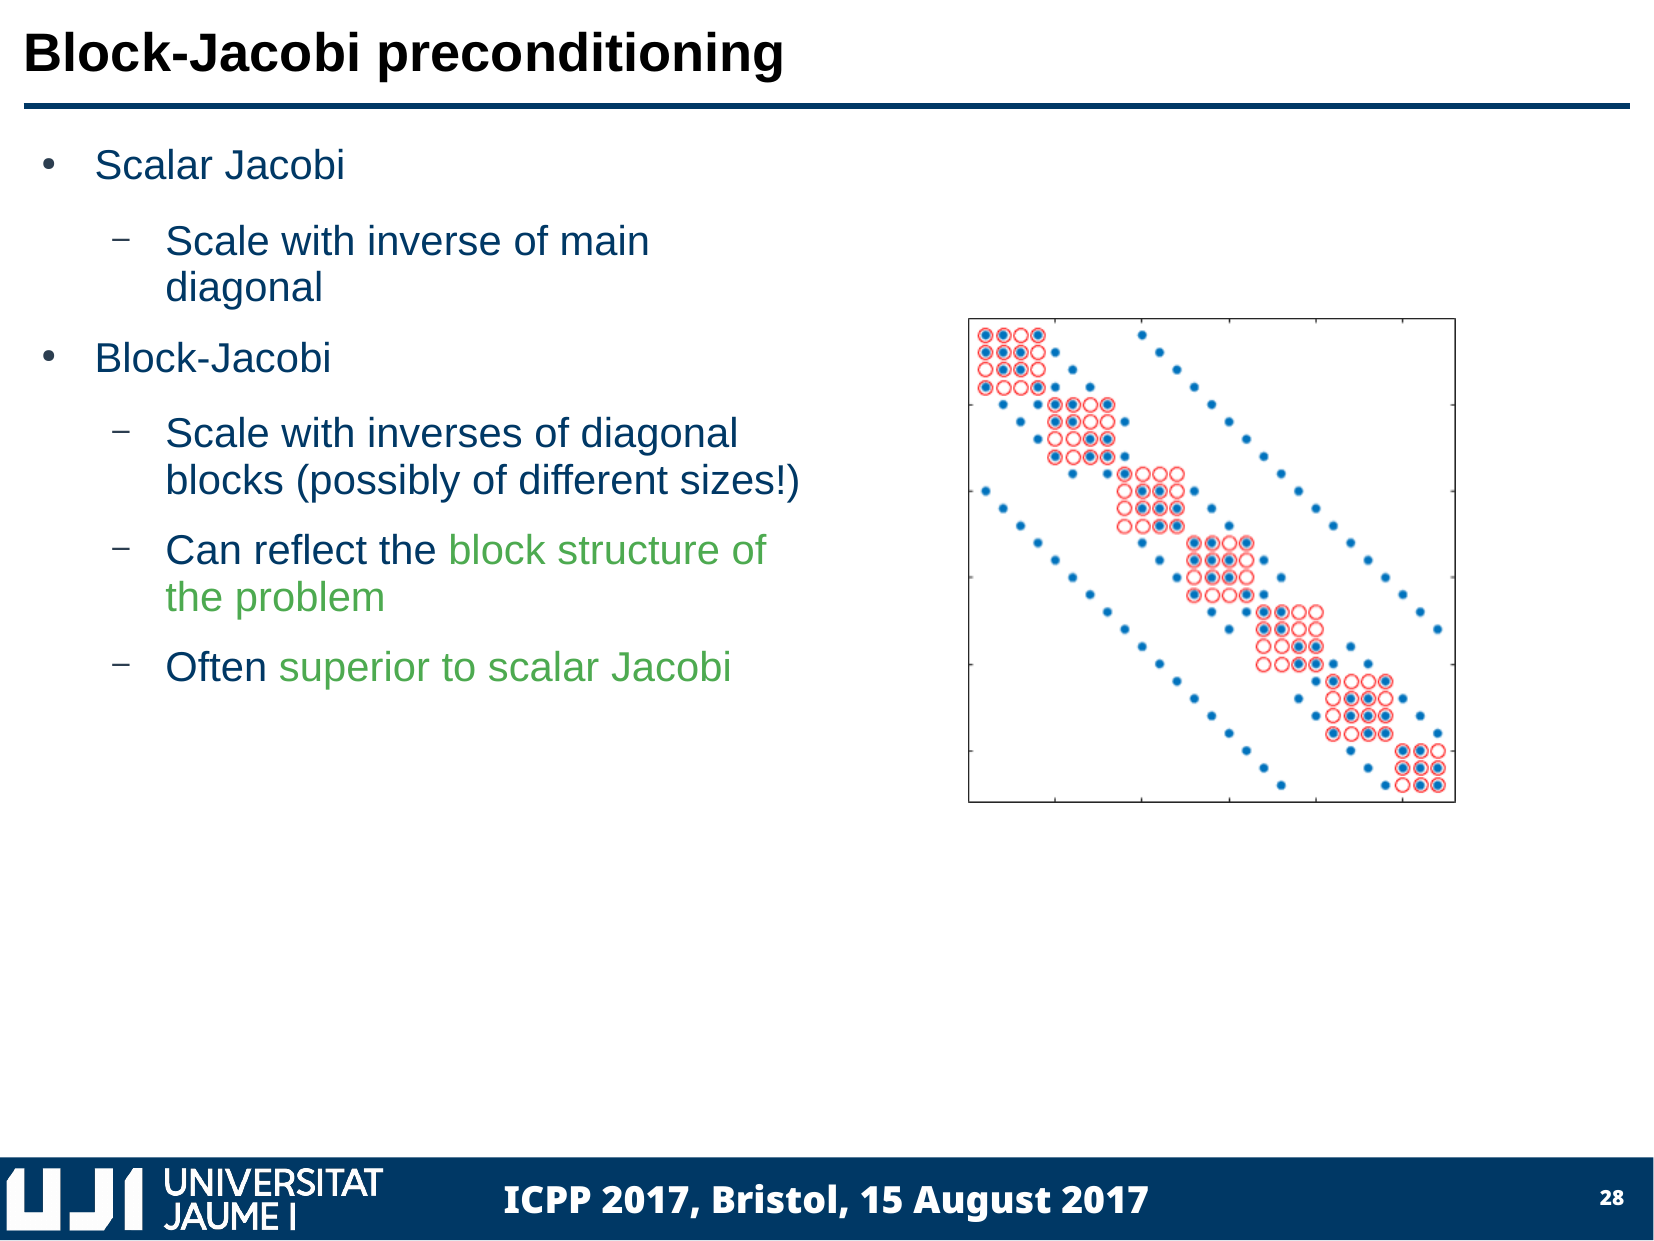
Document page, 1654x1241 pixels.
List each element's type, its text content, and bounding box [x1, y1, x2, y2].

picture [968, 318, 1456, 803]
list Scalar Jacobi Scale with inverse of main diagonal Block-Jacobi Scale with inverses of diagonal blocks (possibly of different sizes!) Can reflect the block structure of the problem Often superior to scalar Jacobi [23, 141, 808, 1134]
picture [0, 1158, 390, 1241]
title Block-Jacobi preconditioning [23, 0, 1630, 107]
